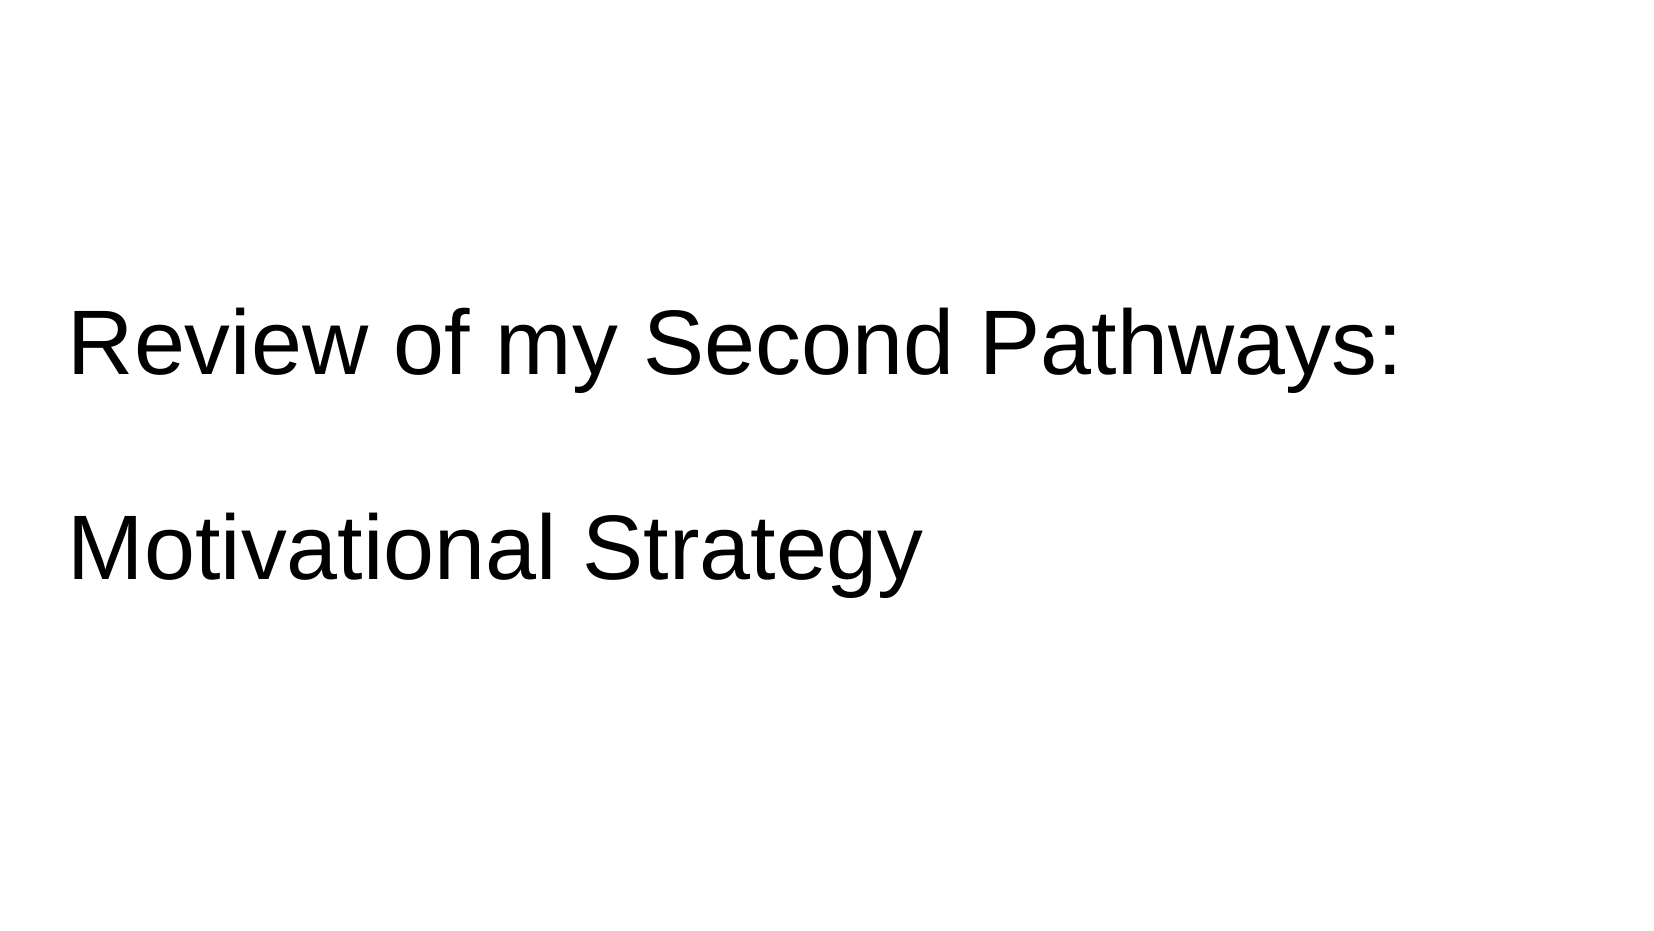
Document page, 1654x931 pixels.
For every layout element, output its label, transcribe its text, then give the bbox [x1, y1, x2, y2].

text_box Review of my Second Pathways: Motivational Strategy [53, 284, 1571, 615]
